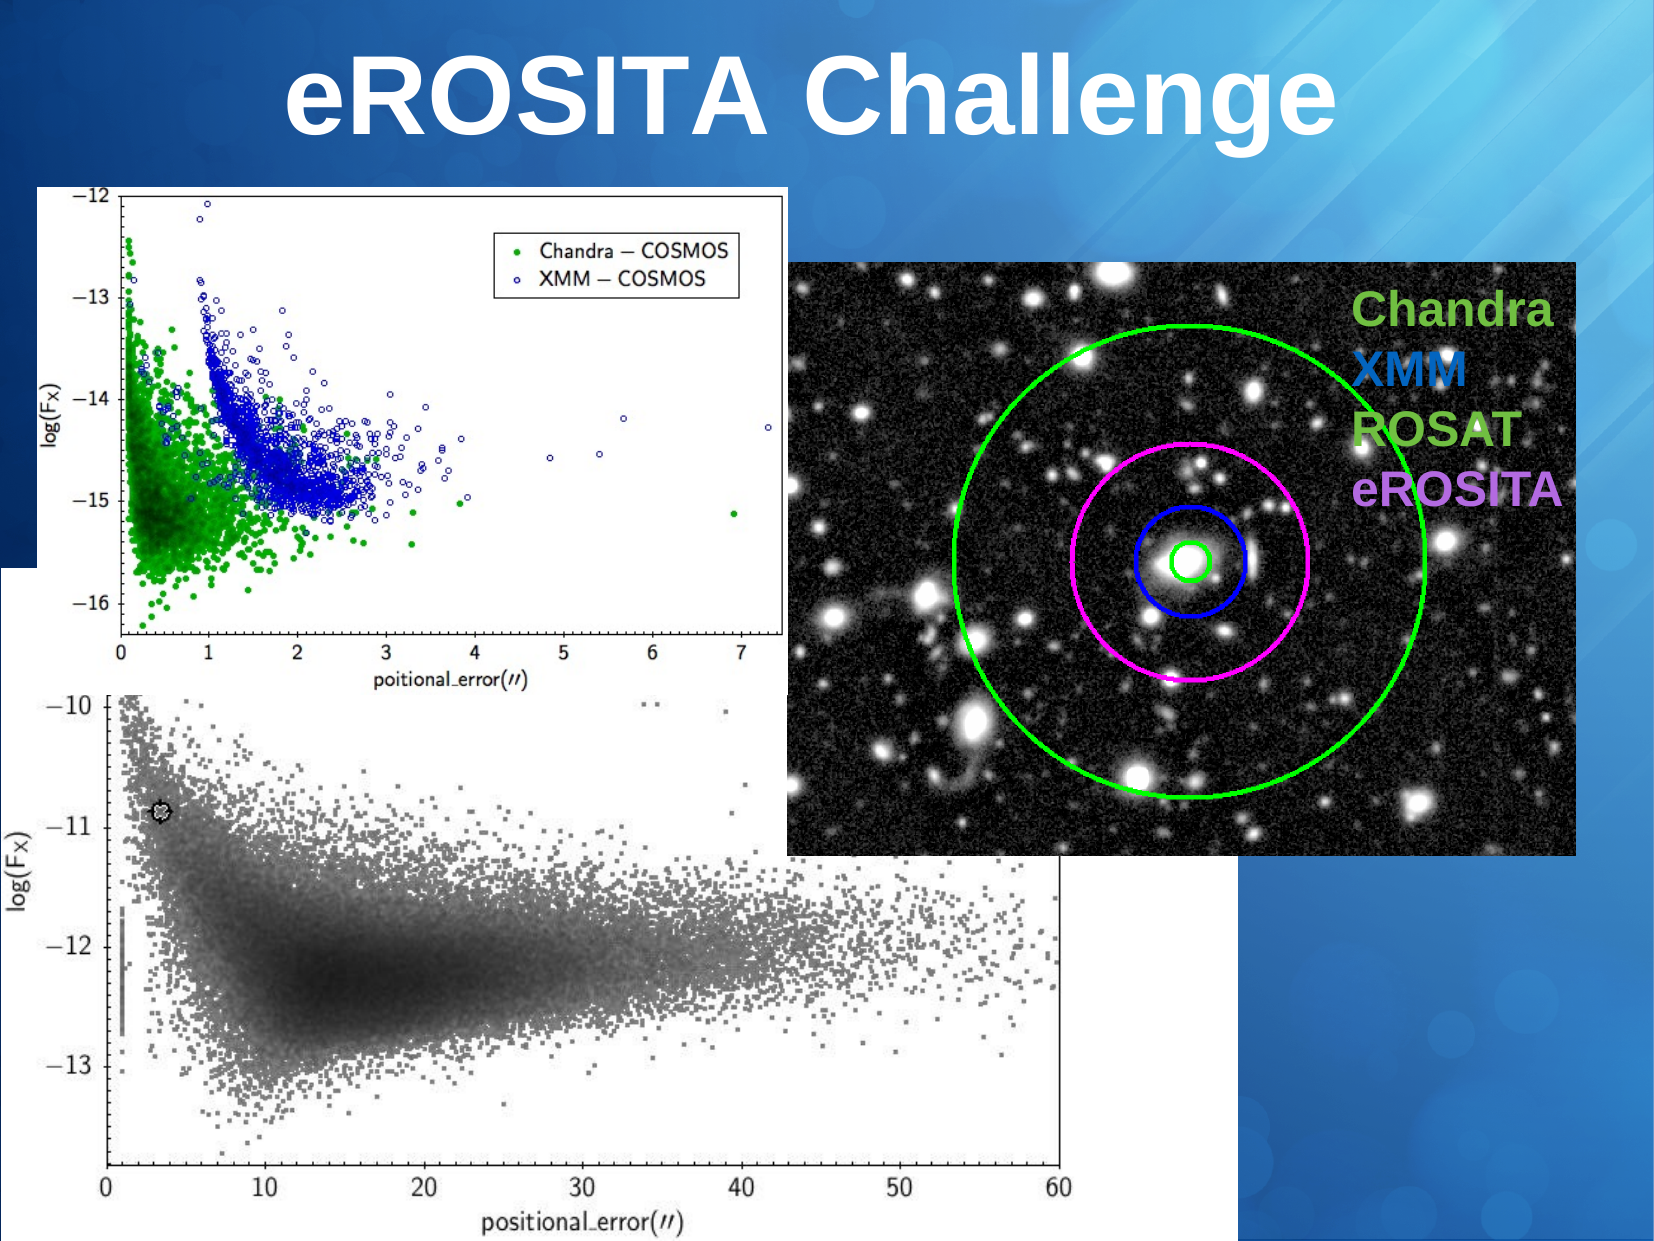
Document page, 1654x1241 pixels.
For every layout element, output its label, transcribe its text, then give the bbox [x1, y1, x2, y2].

text_box Chandra XMM ROSAT eROSITA [1342, 250, 1654, 543]
title eROSITA Challenge [118, 11, 1506, 180]
picture [0, 0, 1654, 1241]
